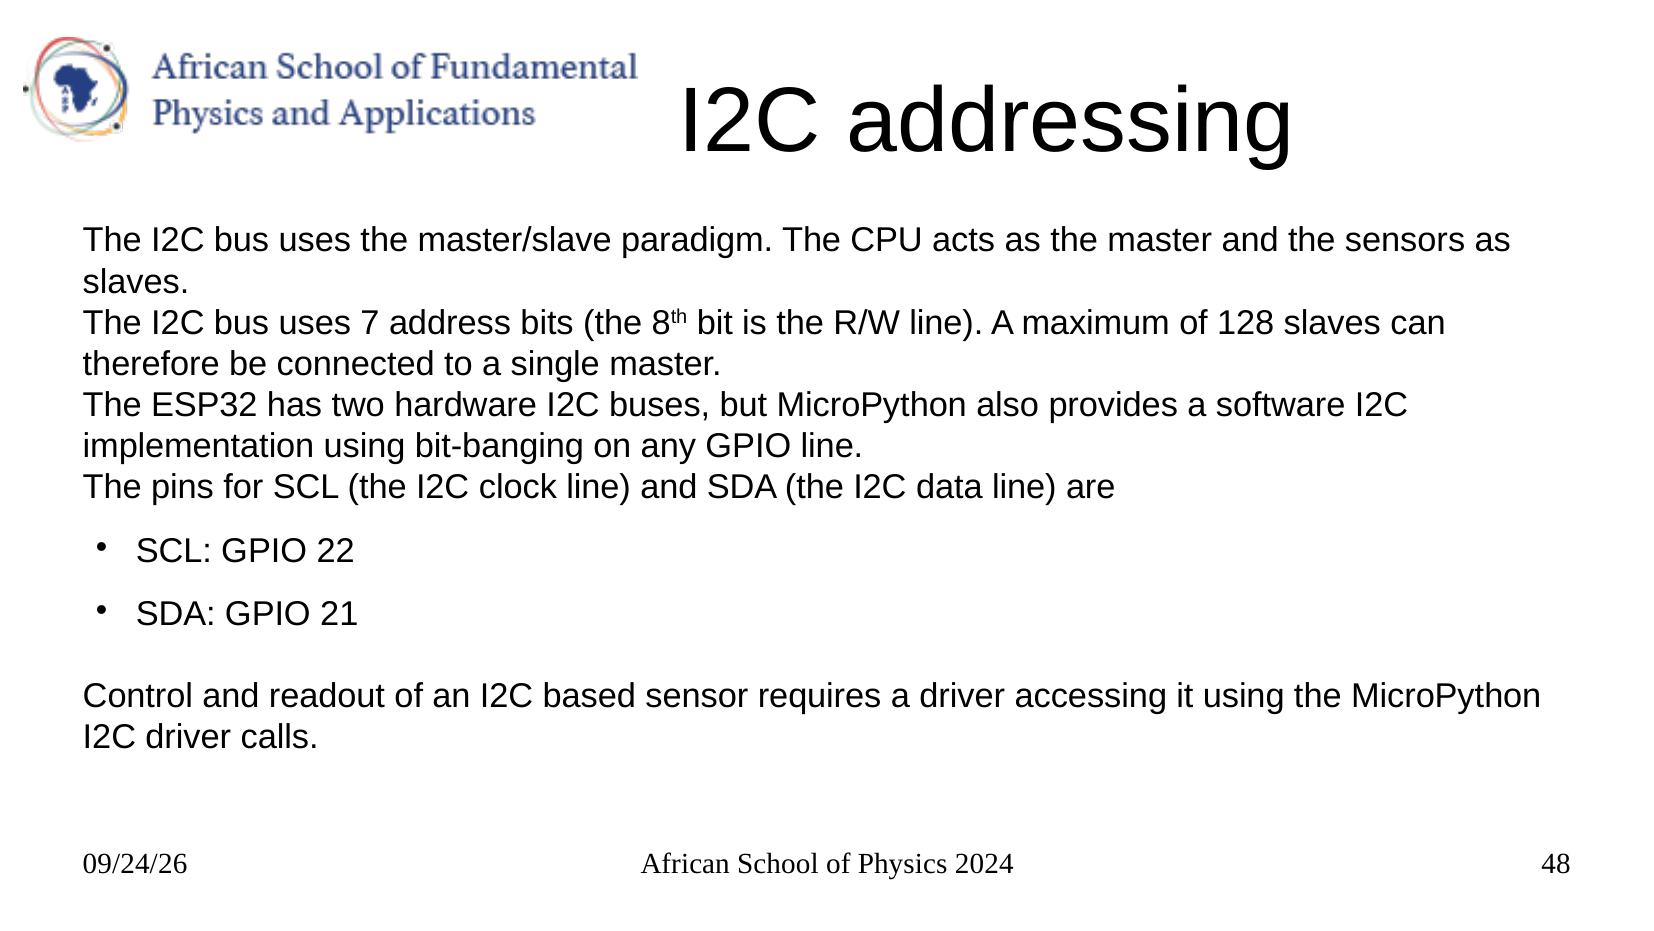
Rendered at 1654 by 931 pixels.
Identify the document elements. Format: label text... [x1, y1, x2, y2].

picture [23, 37, 403, 142]
title I2C addressing [403, 37, 1571, 193]
list The I2C bus uses the master/slave paradigm. The CPU acts as the master and the sensors as slaves. The I2C bus uses 7 address bits (the 8th bit is the R/W line). A maximum of 128 slaves can therefore be connected to a single master. The ESP32 has two hardware I2C buses, but MicroPython also provides a software I2C implementation using bit-banging on any GPIO line. The pins for SCL (the I2C clock line) and SDA (the I2C data line) are SCL: GPIO 22 SDA: GPIO 21 Control and readout of an I2C based sensor requires a driver accessing it using the MicroPython I2C driver calls. [82, 217, 1571, 757]
